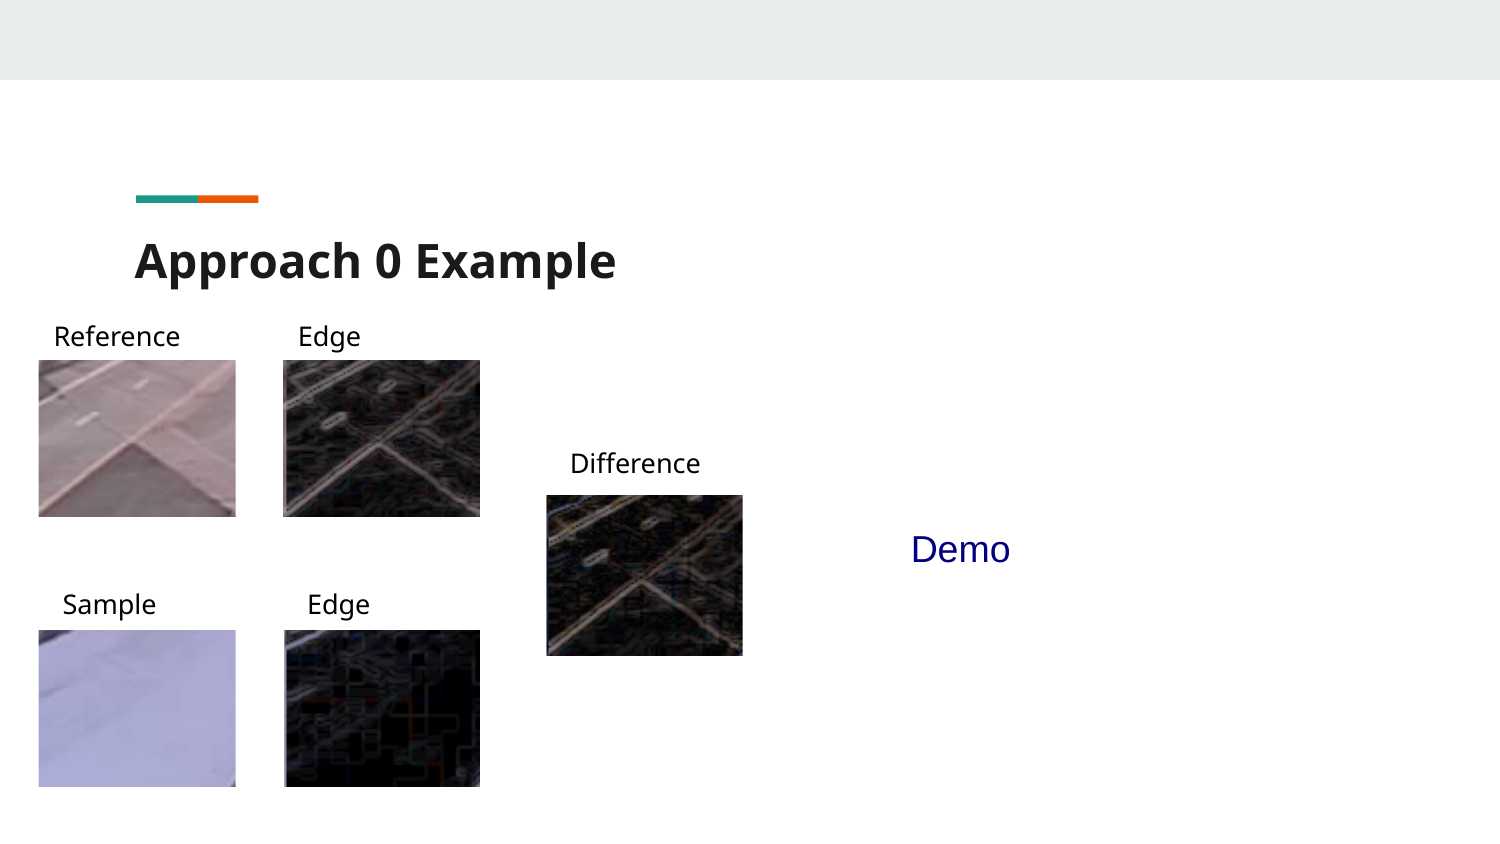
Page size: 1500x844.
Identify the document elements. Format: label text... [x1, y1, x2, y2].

picture [38, 630, 236, 787]
text_box Edge [282, 304, 462, 367]
title Approach 0 Example [119, 216, 1381, 305]
text_box Sample [47, 572, 227, 635]
text_box Edge [292, 572, 471, 635]
picture [38, 360, 236, 517]
text_box Difference [554, 431, 734, 495]
text_box Demo [895, 510, 1080, 586]
text_box Reference [38, 304, 218, 367]
picture [283, 360, 480, 517]
picture [283, 630, 480, 787]
picture [545, 495, 743, 656]
